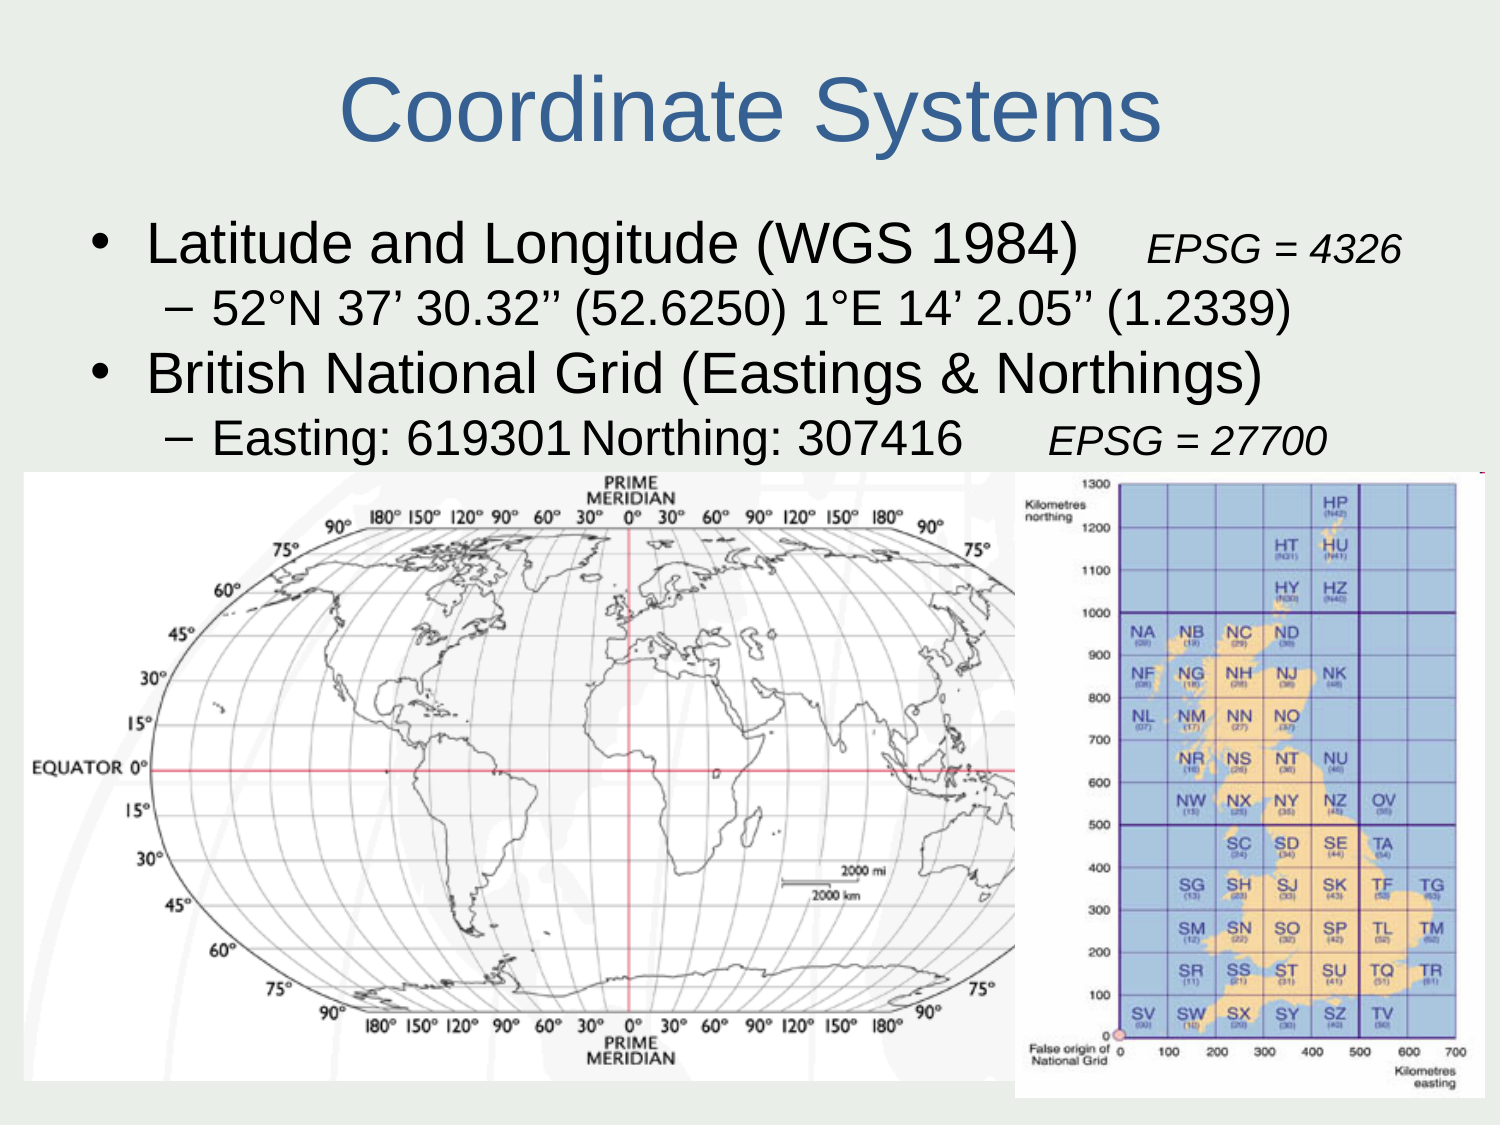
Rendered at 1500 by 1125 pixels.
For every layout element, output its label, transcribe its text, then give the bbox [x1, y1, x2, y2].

picture [23, 472, 1485, 1098]
text_box Latitude and Longitude (WGS 1984) EPSG = 4326 52°N 37’ 30.32’’ (52.6250) 1°E 14’ 2.05’’ (1.2339) British National Grid (Eastings & Northings) Easting: 619301 Northing: 307416 EPSG = 27700 [74, 198, 1425, 472]
text_box Coordinate Systems [76, 42, 1427, 230]
